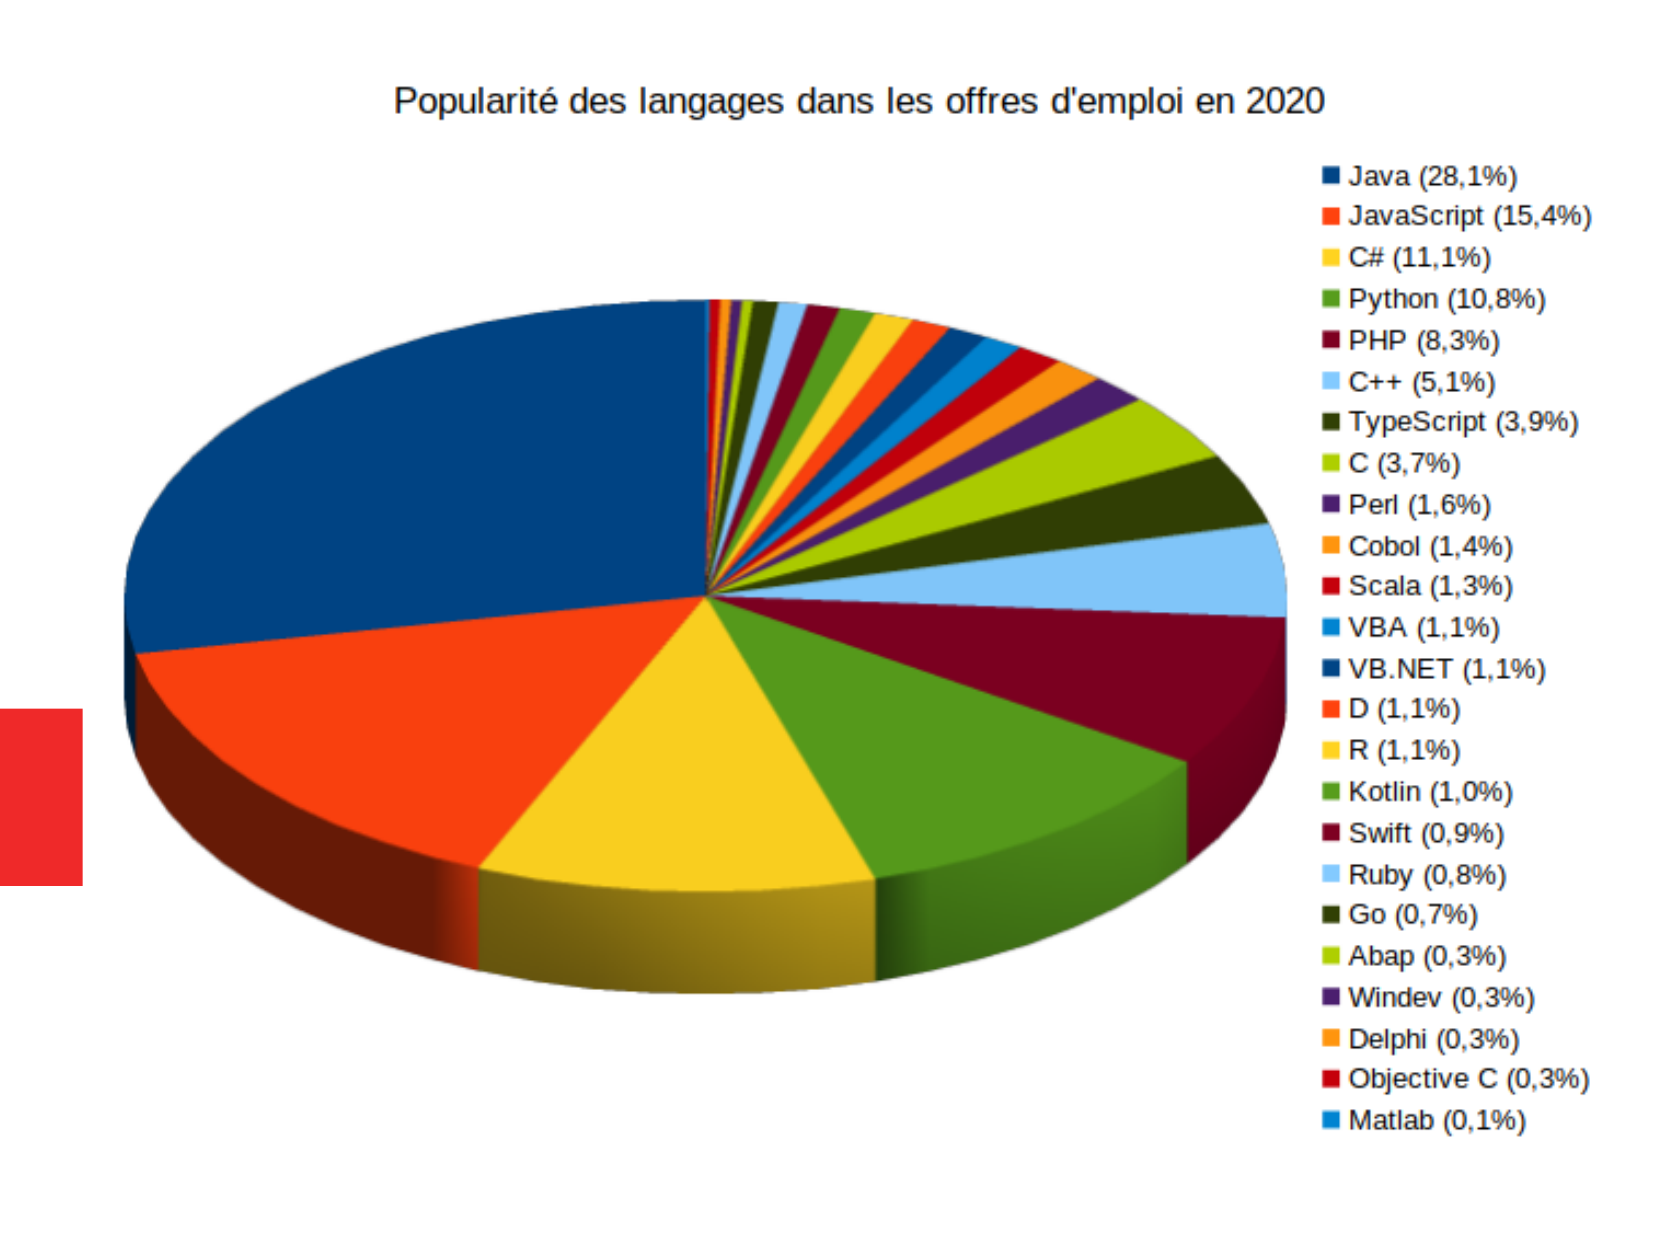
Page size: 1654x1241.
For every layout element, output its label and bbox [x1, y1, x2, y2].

picture [94, 35, 1625, 1163]
